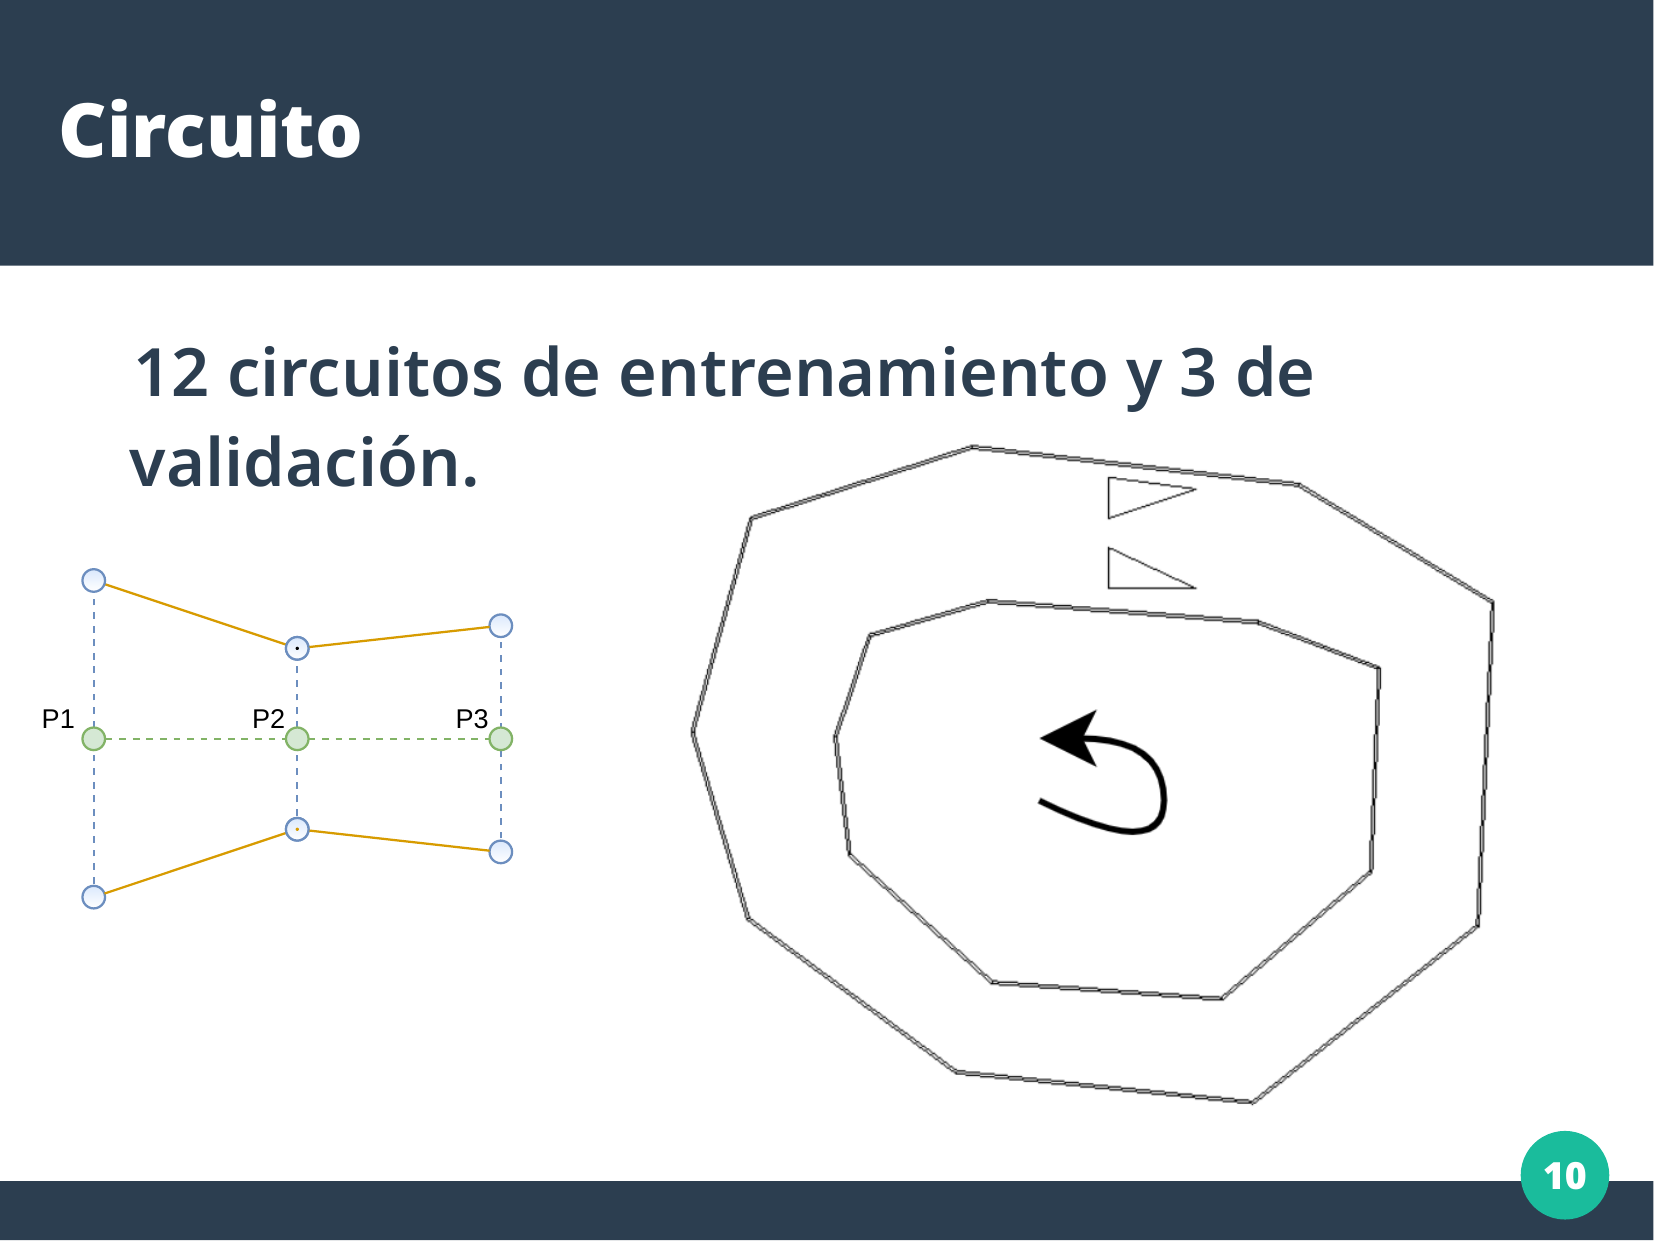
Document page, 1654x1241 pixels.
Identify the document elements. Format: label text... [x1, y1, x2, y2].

picture [23, 566, 515, 911]
list 12 circuitos de entrenamiento y 3 de validación. [59, 324, 1595, 1152]
title Circuito [59, 49, 1595, 207]
picture [685, 441, 1524, 1111]
